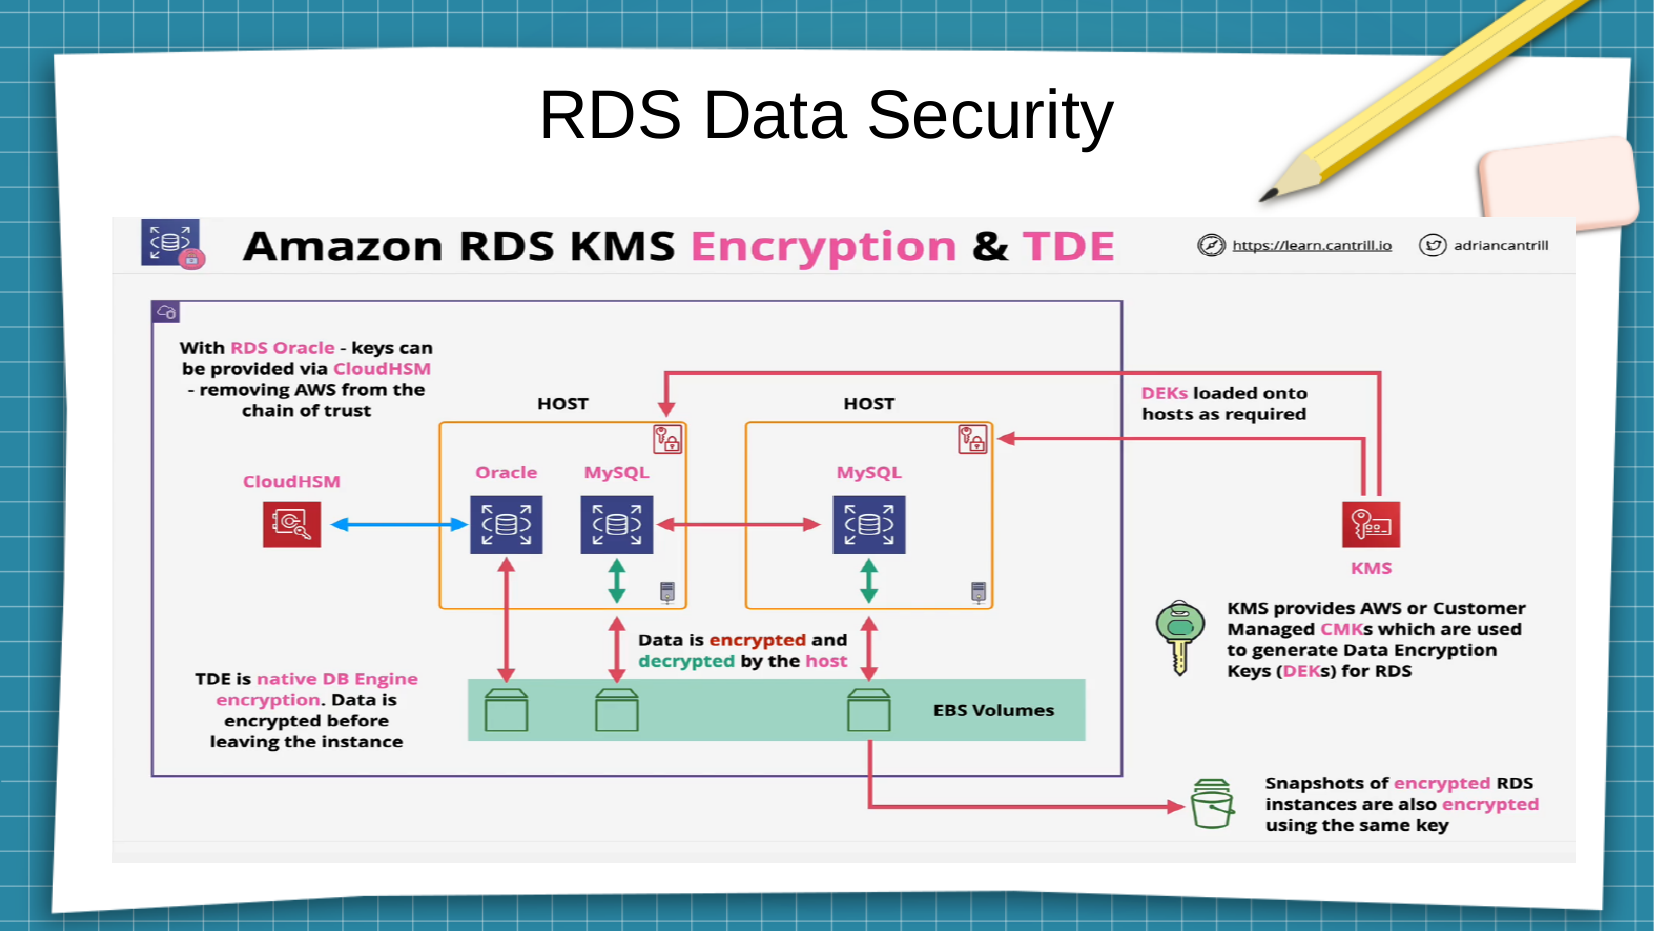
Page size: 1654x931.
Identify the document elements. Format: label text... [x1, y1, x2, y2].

title RDS Data Security [82, 37, 1571, 193]
picture [0, 0, 1654, 931]
